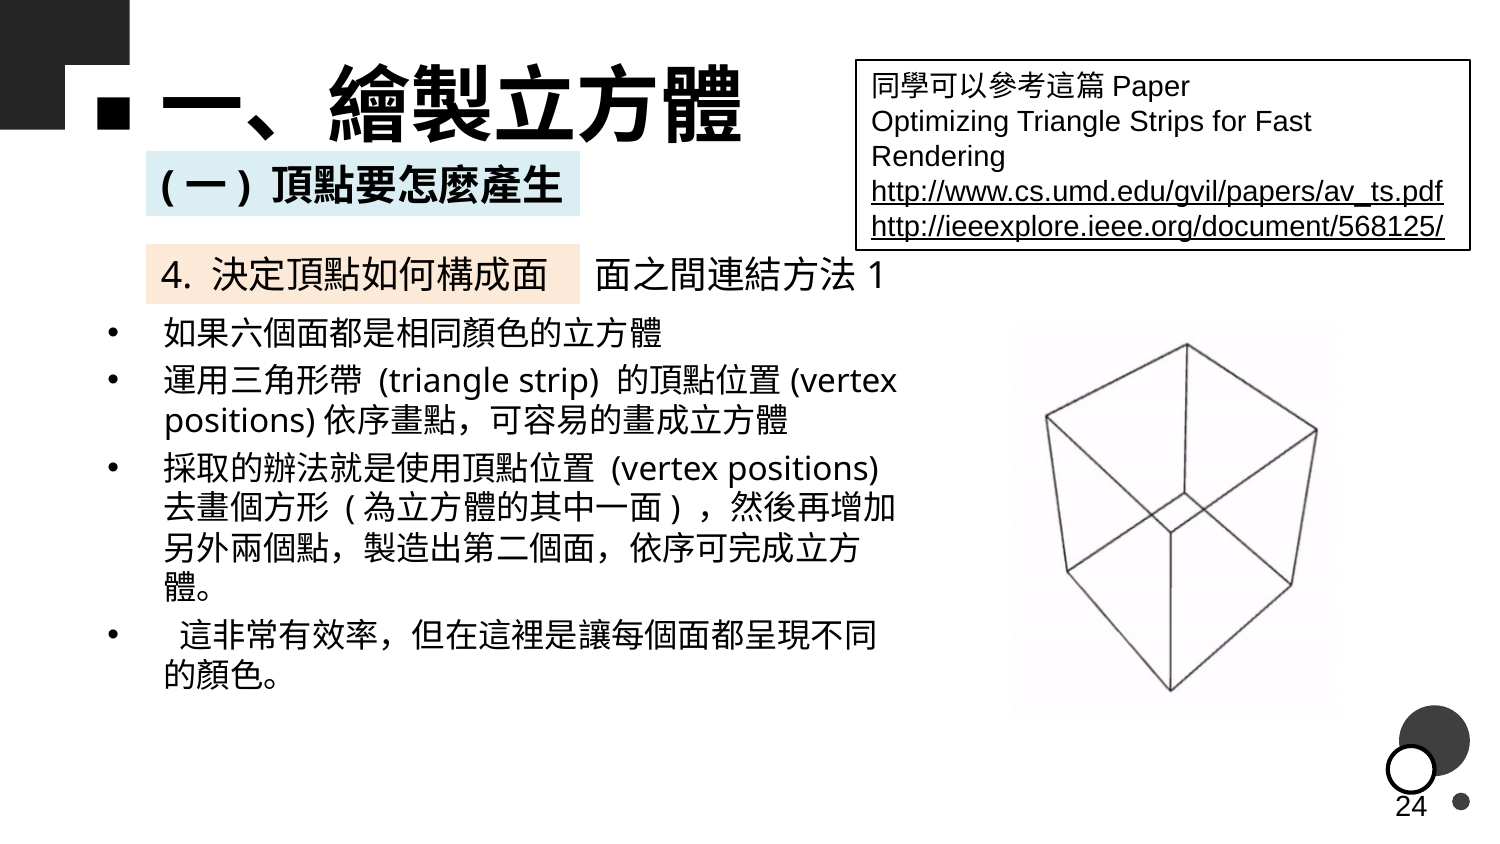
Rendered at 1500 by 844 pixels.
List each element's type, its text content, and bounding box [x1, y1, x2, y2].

text_box [1452, 792, 1470, 811]
title 一、繪製立方體 [145, 32, 1105, 173]
text_box 4. 決定頂點如何構成面 [145, 243, 579, 304]
text_box [0, 0, 130, 130]
slide_number <number> [1092, 782, 1443, 827]
text_box 同學可以參考這篇Paper Optimizing Triangle Strips for Fast Rendering http://www.cs.umd.edu/gvil/papers/av_ts.pdf http://ieeexplore.ieee.org/document/568125/ [856, 60, 1470, 250]
text_box 面之間連結方法1 [579, 243, 944, 304]
picture [1012, 324, 1338, 719]
text_box 如果六個面都是相同顏色的立方體 運用三角形帶 (triangle strip) 的頂點位置(vertex positions)依序畫點，可容易的畫成立方體 採取的辦法就是使用頂點位置 (vertex positions) 去畫個方形 (為立方體的其中一面) ，然後再增加另外兩個點，製造出第二個面，依序可完成立方體。 這非常有效率，但在這裡是讓每個面都呈現不同的顏色。 [73, 304, 918, 770]
text_box [1387, 705, 1470, 782]
text_box [97, 97, 130, 130]
text_box (一) 頂點要怎麼產生 [145, 150, 580, 217]
